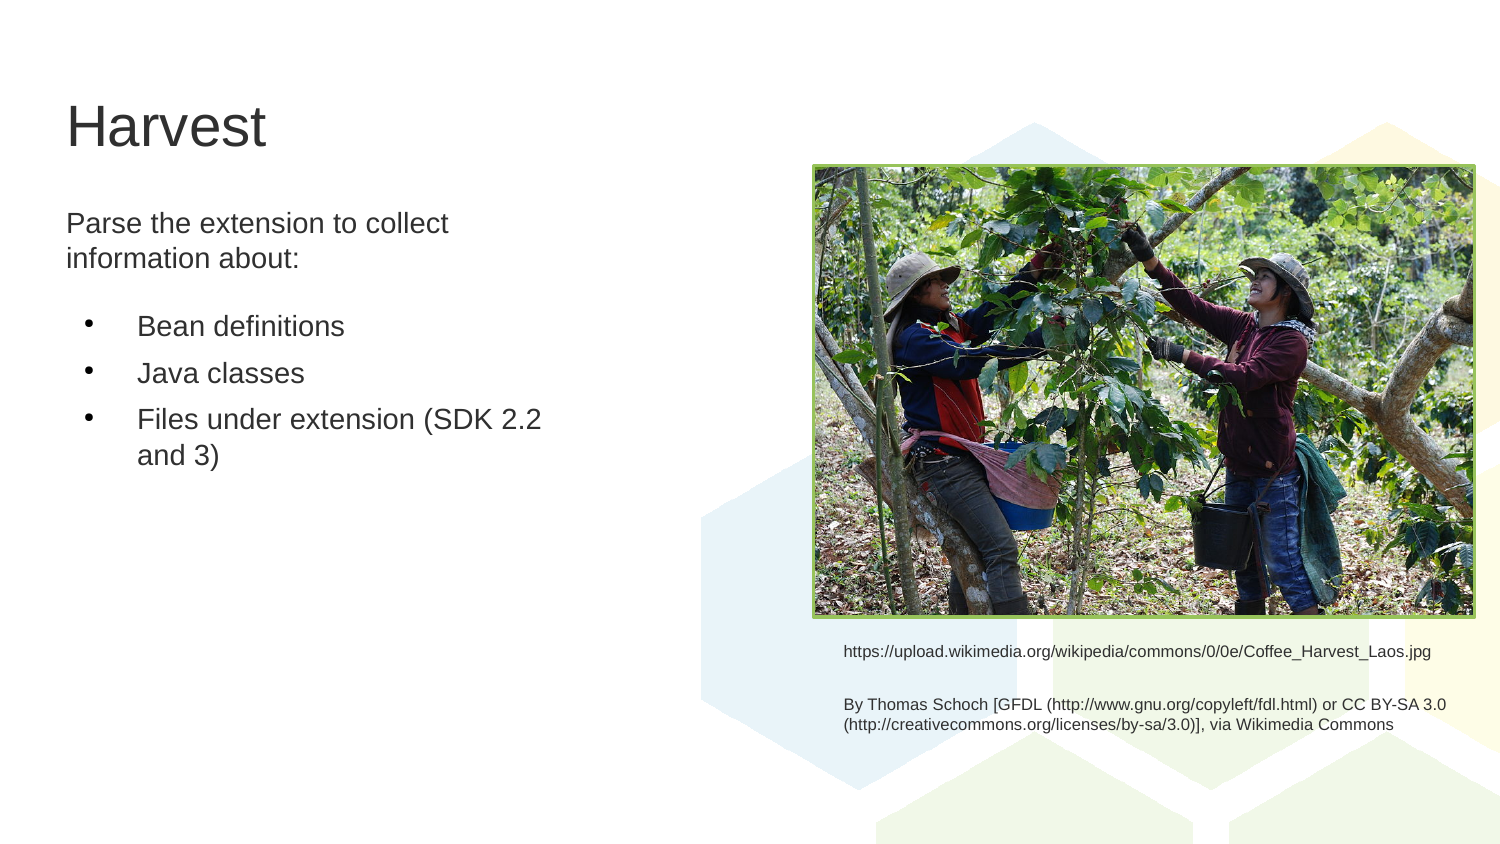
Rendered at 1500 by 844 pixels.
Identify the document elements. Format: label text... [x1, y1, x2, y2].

list [51, 189, 610, 300]
list Parse the extension to collect information about: Bean definitions Java classes Files under extension (SDK 2.2 and 3) [51, 300, 610, 674]
list https://upload.wikimedia.org/wikipedia/commons/0/0e/Coffee_Harvest_Laos.jpg By Thomas Schoch [GFDL (http://www.gnu.org/copyleft/fdl.html) or CC BY-SA 3.0 (http://creativecommons.org/licenses/by-sa/3.0)], via Wikimedia Commons [767, 625, 1500, 745]
picture [0, 0, 1500, 844]
title Harvest [51, 72, 1449, 167]
